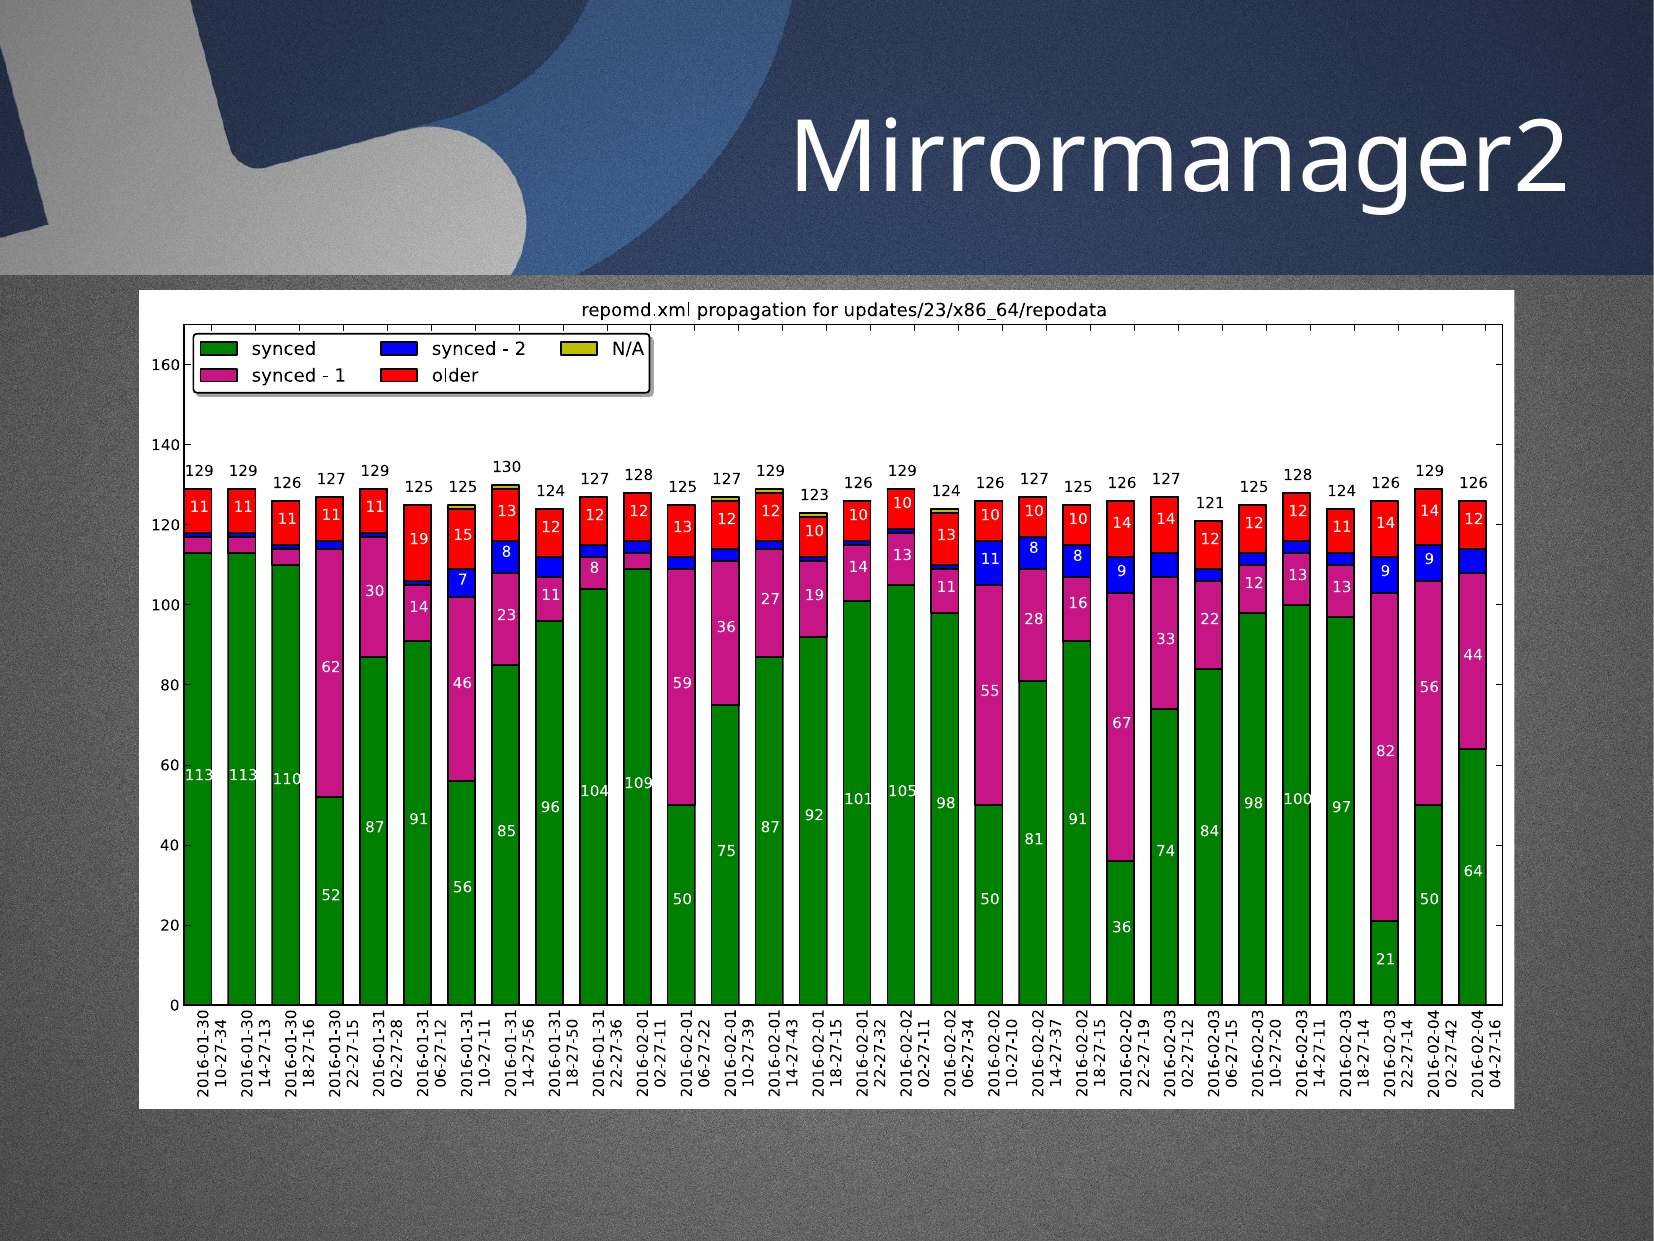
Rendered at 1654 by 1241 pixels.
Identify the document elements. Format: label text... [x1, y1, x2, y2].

title Mirrormanager2 [82, 49, 1571, 257]
picture [0, 0, 1654, 1241]
